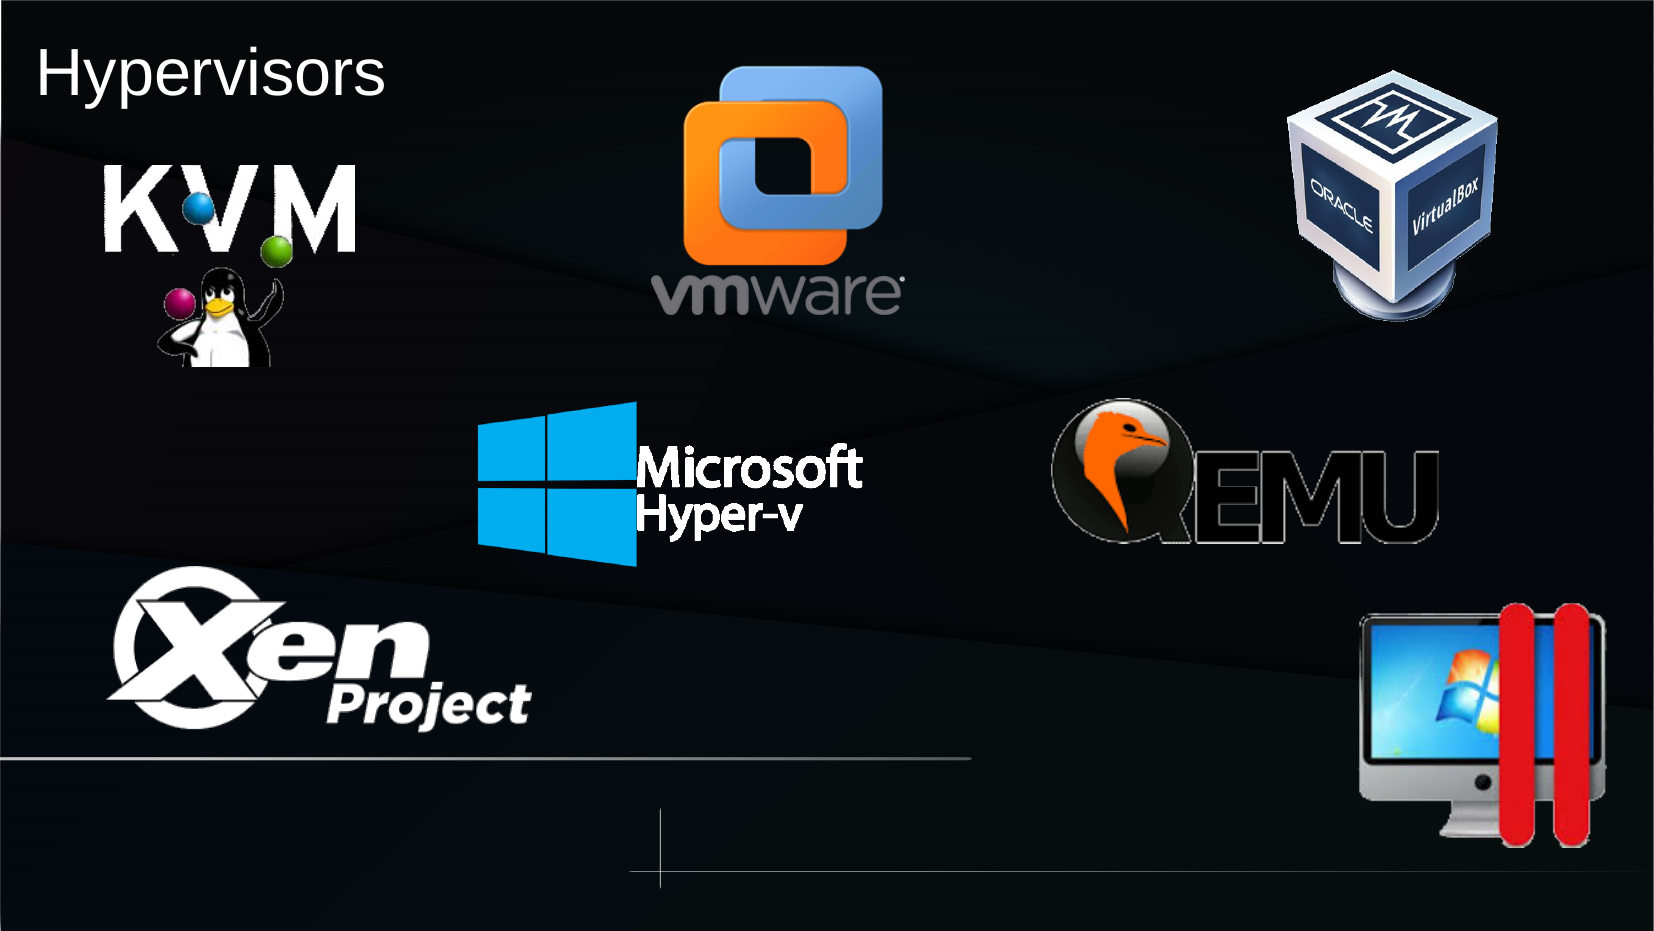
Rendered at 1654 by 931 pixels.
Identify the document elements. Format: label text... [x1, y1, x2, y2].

list Hypervisors [35, 35, 1193, 119]
picture [0, 0, 1654, 931]
